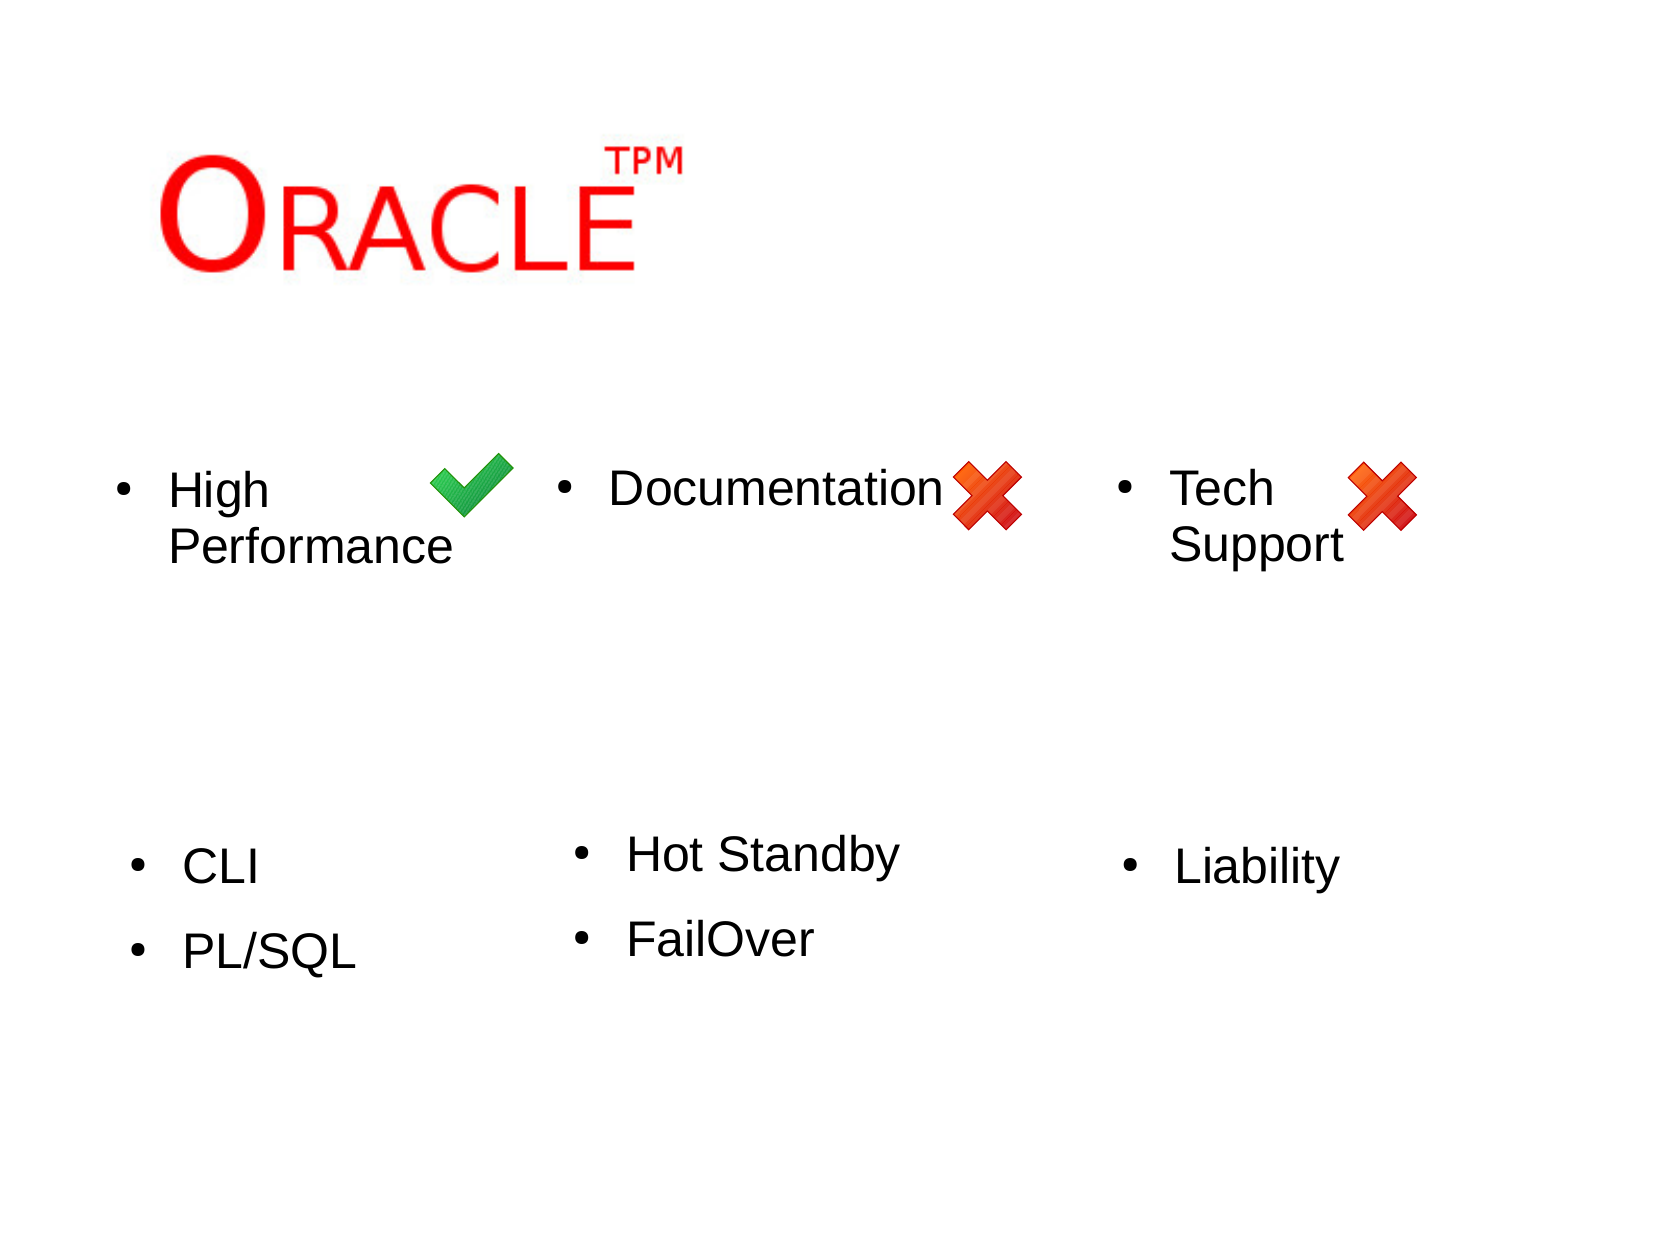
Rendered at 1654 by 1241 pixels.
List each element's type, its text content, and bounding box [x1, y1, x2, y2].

list CLI PL/SQL [111, 838, 591, 1182]
picture [927, 436, 1047, 555]
list Liability [1103, 838, 1583, 1182]
list Tech Support [1098, 460, 1441, 804]
list Documentation [538, 460, 1075, 804]
picture [1322, 437, 1441, 556]
list Hot Standby FailOver [555, 826, 1035, 1170]
list High Performance [97, 462, 485, 806]
picture [413, 425, 529, 541]
picture [134, 118, 697, 300]
